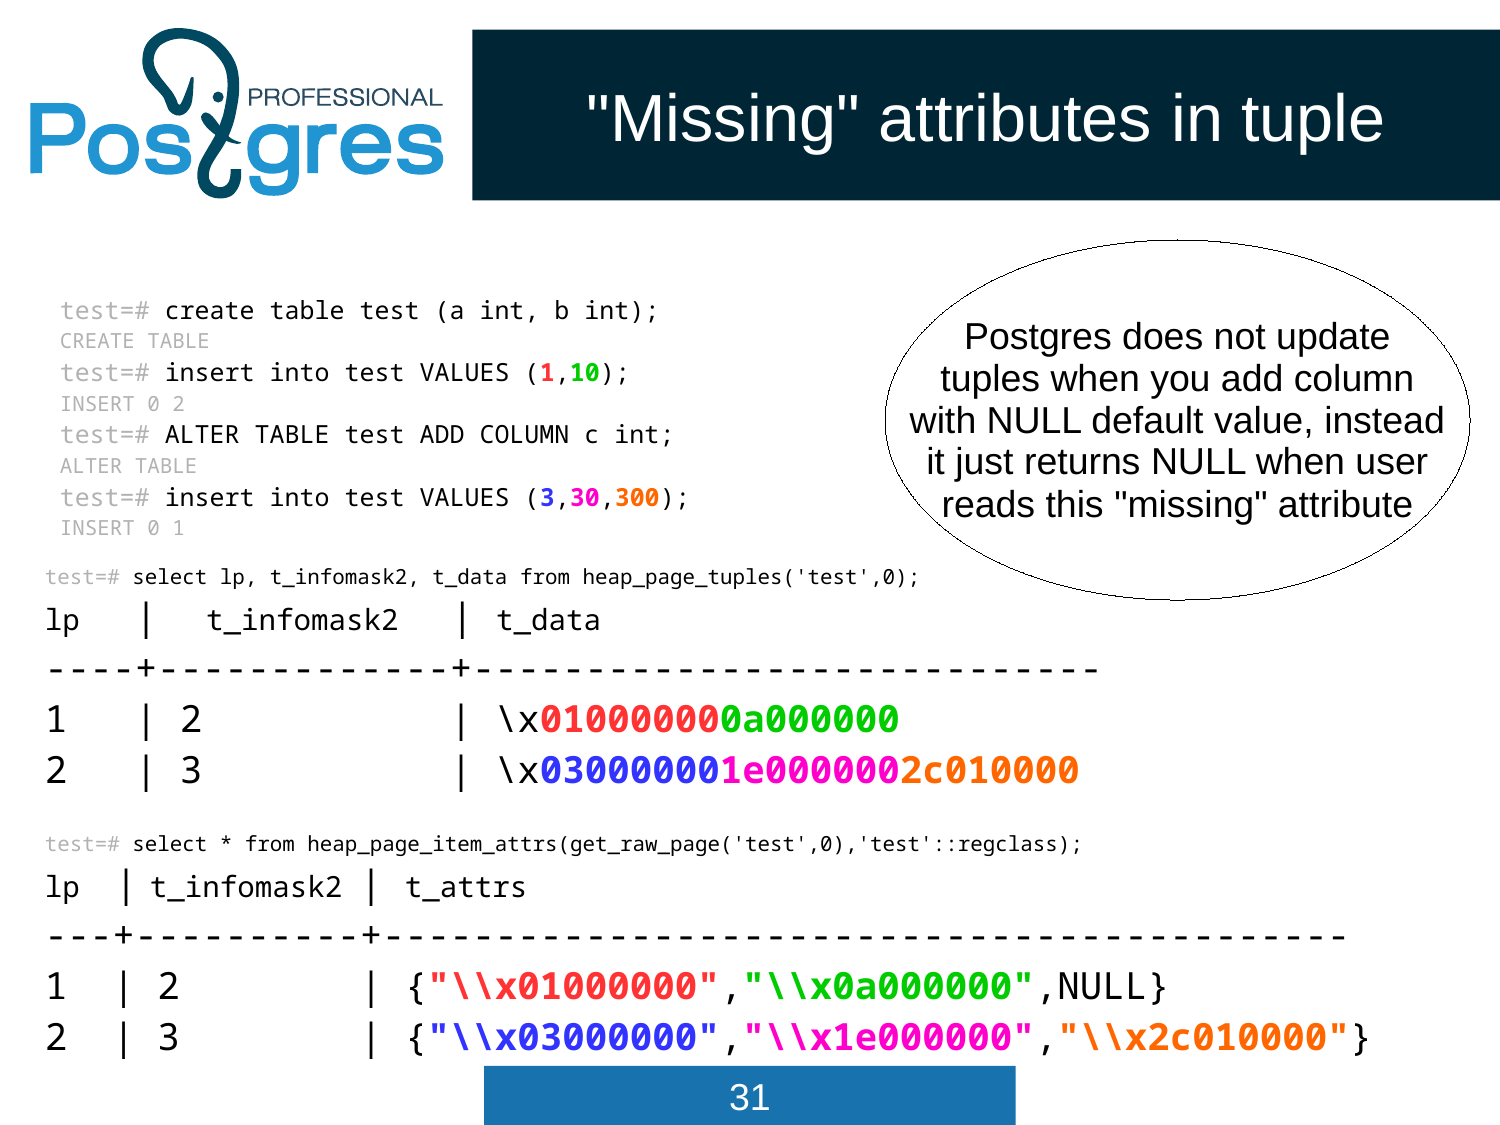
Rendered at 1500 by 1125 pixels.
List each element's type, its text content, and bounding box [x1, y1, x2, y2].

text_box test=# select lp, t_infomask2, t_data from heap_page_tuples('test',0); lp | t_infomask2 | t_data ----+-------------+---------------------------- 1 | 2 | \x010000000a000000 2 | 3 | \x030000001e0000002c010000 test=# select * from heap_page_item_attrs(get_raw_page('test',0),'test'::regclass); lp | t_infomask2 | t_attrs ---+----------+------------------------------------------- 1 | 2 | {"\\x01000000","\\x0a000000",NULL} 2 | 3 | {"\\x03000000","\\x1e000000","\\x2c010000"} [30, 554, 1471, 1006]
title "Missing" attributes in tuple [472, 29, 1500, 201]
text_box Postgres does not update tuples when you add column with NULL default value, instead it just returns NULL when user reads this "missing" attribute [885, 239, 1471, 554]
text_box test=# create table test (a int, b int); CREATE TABLE test=# insert into test VALUES (1,10); INSERT 0 2 test=# ALTER TABLE test ADD COLUMN c int; ALTER TABLE test=# insert into test VALUES (3,30,300); INSERT 0 1 [45, 285, 736, 515]
